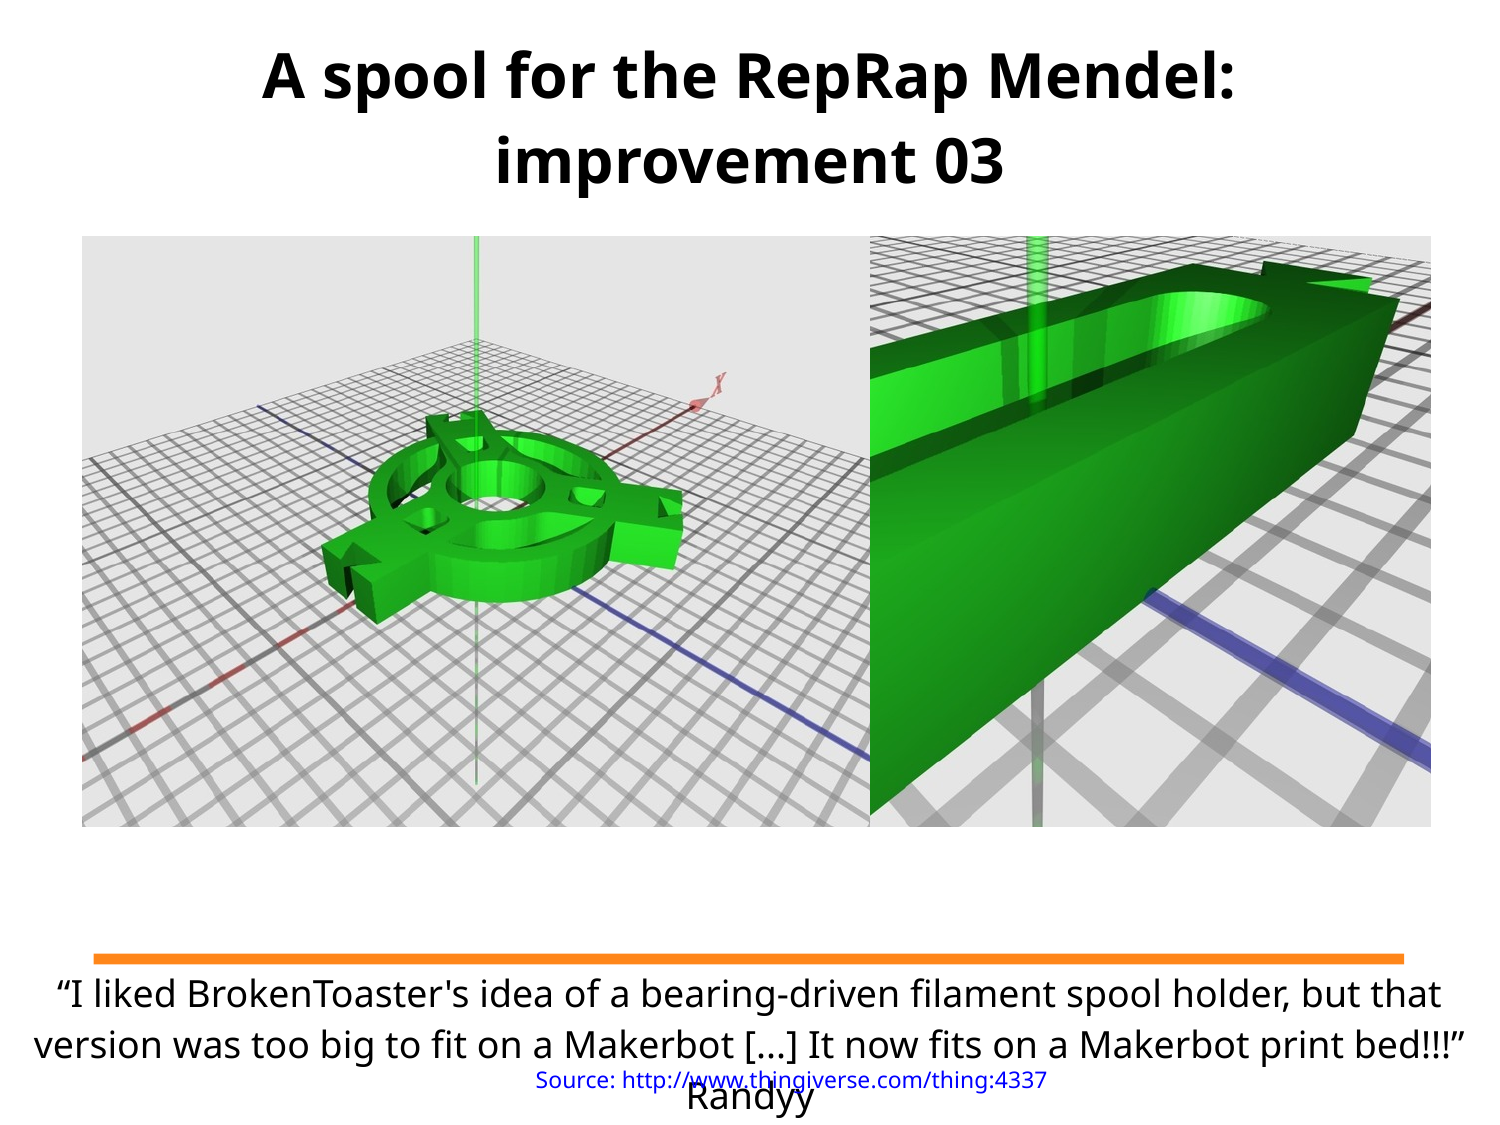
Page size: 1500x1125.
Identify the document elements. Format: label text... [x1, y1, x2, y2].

picture [0, 0, 1500, 1125]
text_box “I liked BrokenToaster's idea of a bearing-driven filament spool holder, but that version was too big to fit on a Makerbot [...] It now fits on a Makerbot print bed!!!” Randyy [15, 960, 1485, 1064]
text_box Source: http://www.thingiverse.com/thing:4337 [520, 1056, 980, 1098]
title A spool for the RepRap Mendel: improvement 03 [75, 45, 1426, 188]
